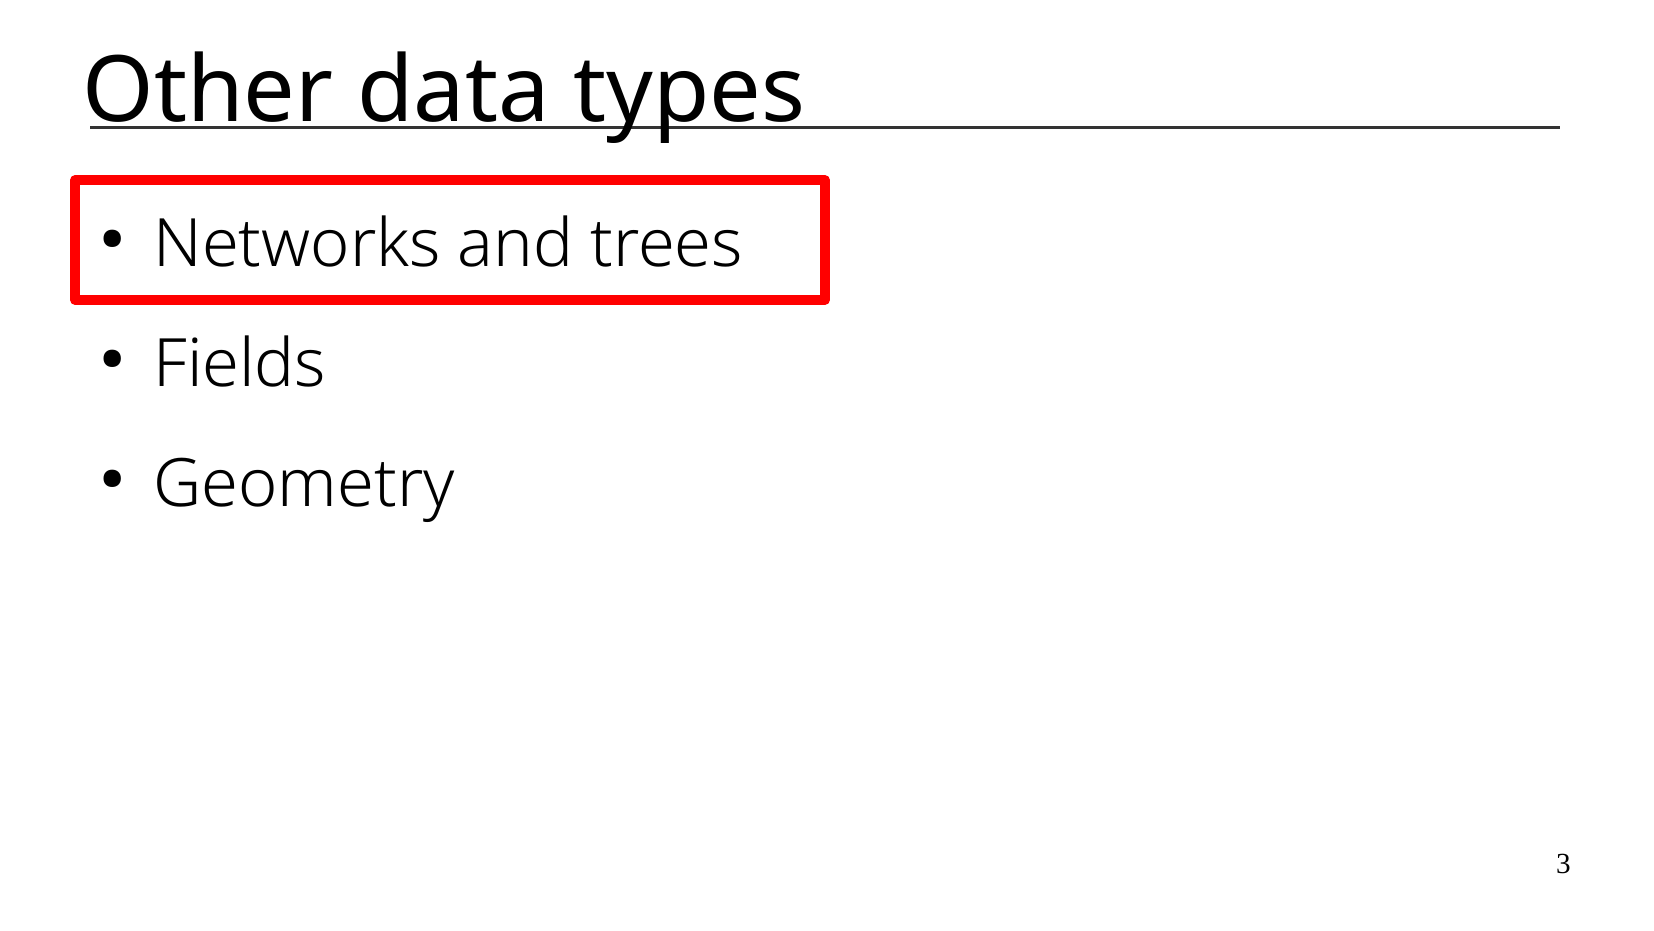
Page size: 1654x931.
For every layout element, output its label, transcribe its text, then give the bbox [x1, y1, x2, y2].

title Other data types [82, 32, 1571, 140]
list Networks and trees Fields Geometry [82, 195, 820, 295]
list Networks and trees Fields Geometry [82, 195, 1571, 811]
